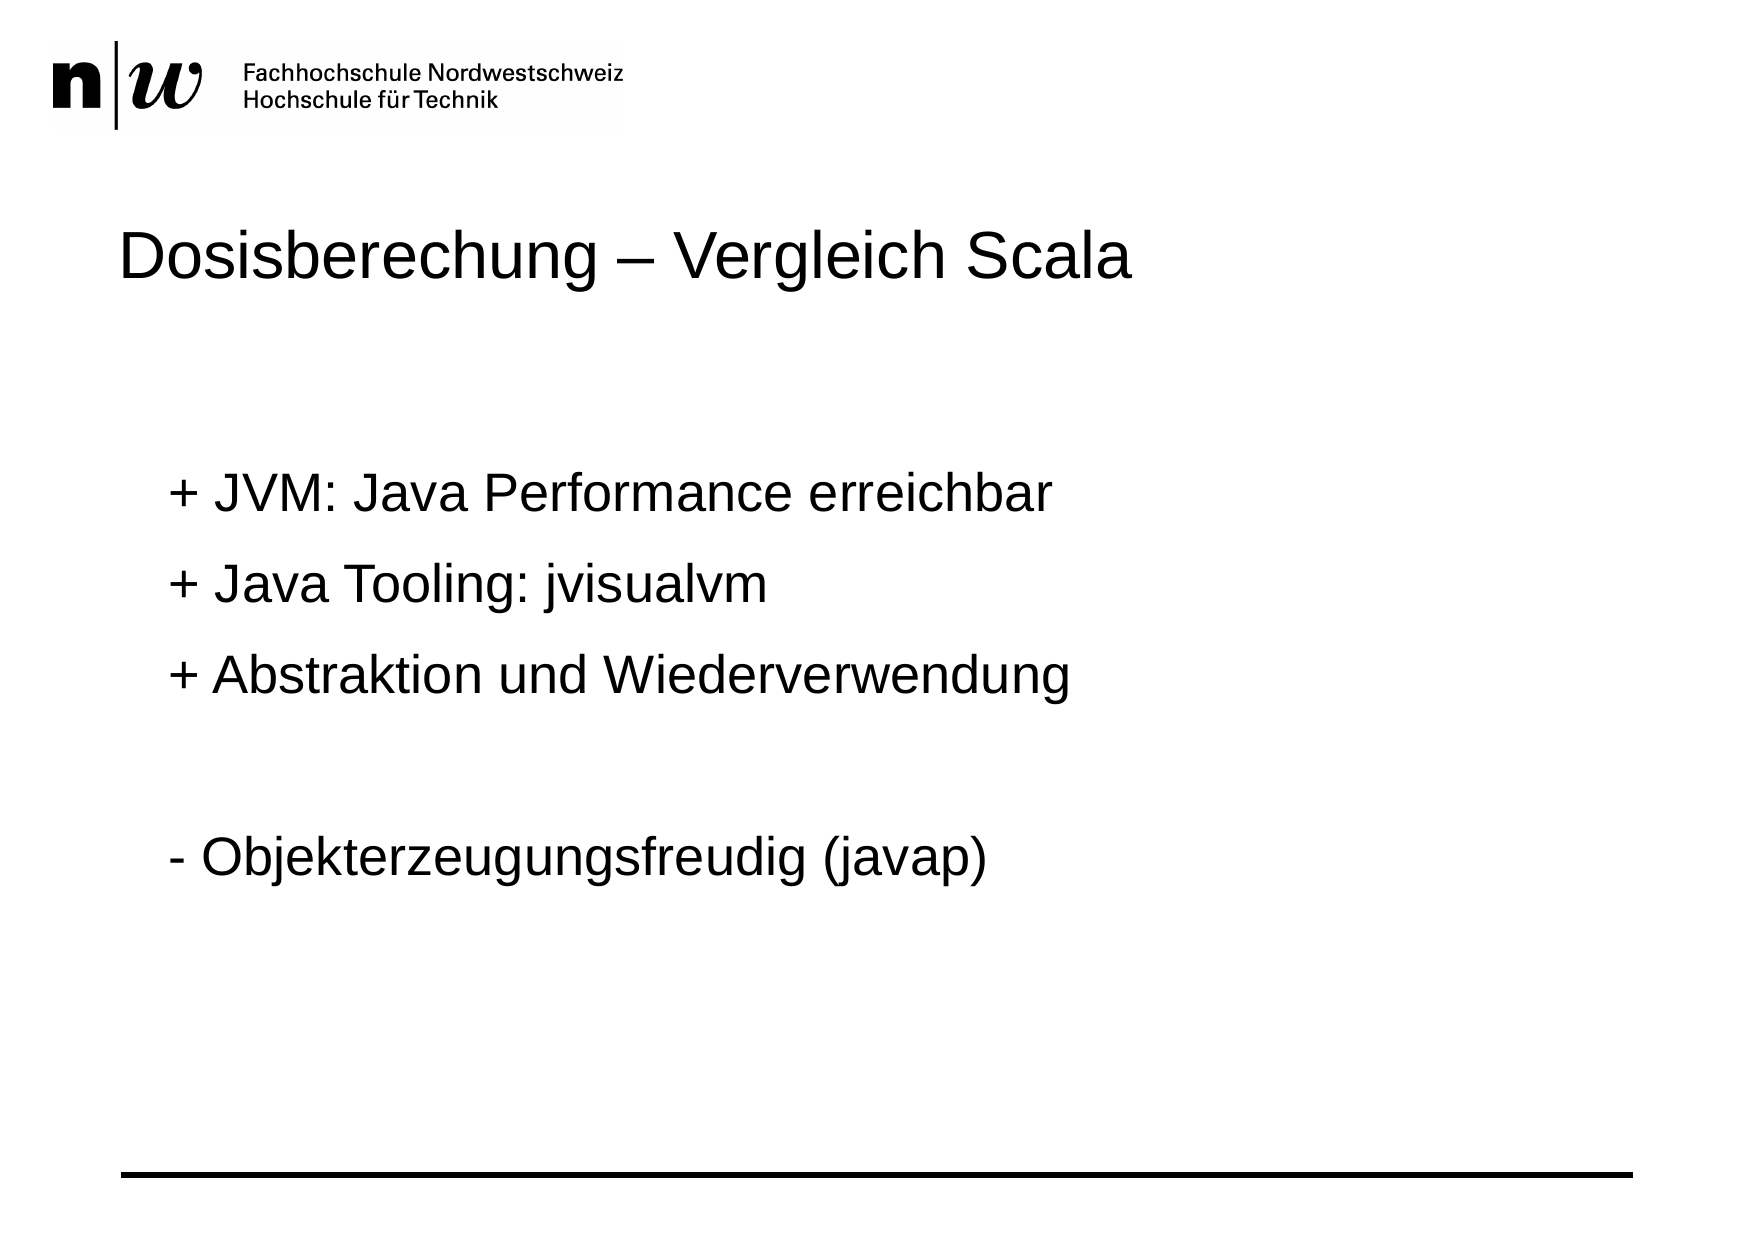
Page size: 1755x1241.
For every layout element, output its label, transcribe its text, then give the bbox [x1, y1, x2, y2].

text_box + JVM: Java Performance erreichbar + Java Tooling: jvisualvm + Abstraktion und Wiederverwendung - Objekterzeugungsfreudig (javap) [118, 425, 1630, 1146]
picture [53, 41, 623, 130]
text_box Dosisberechung – Vergleich Scala [118, 212, 1606, 296]
